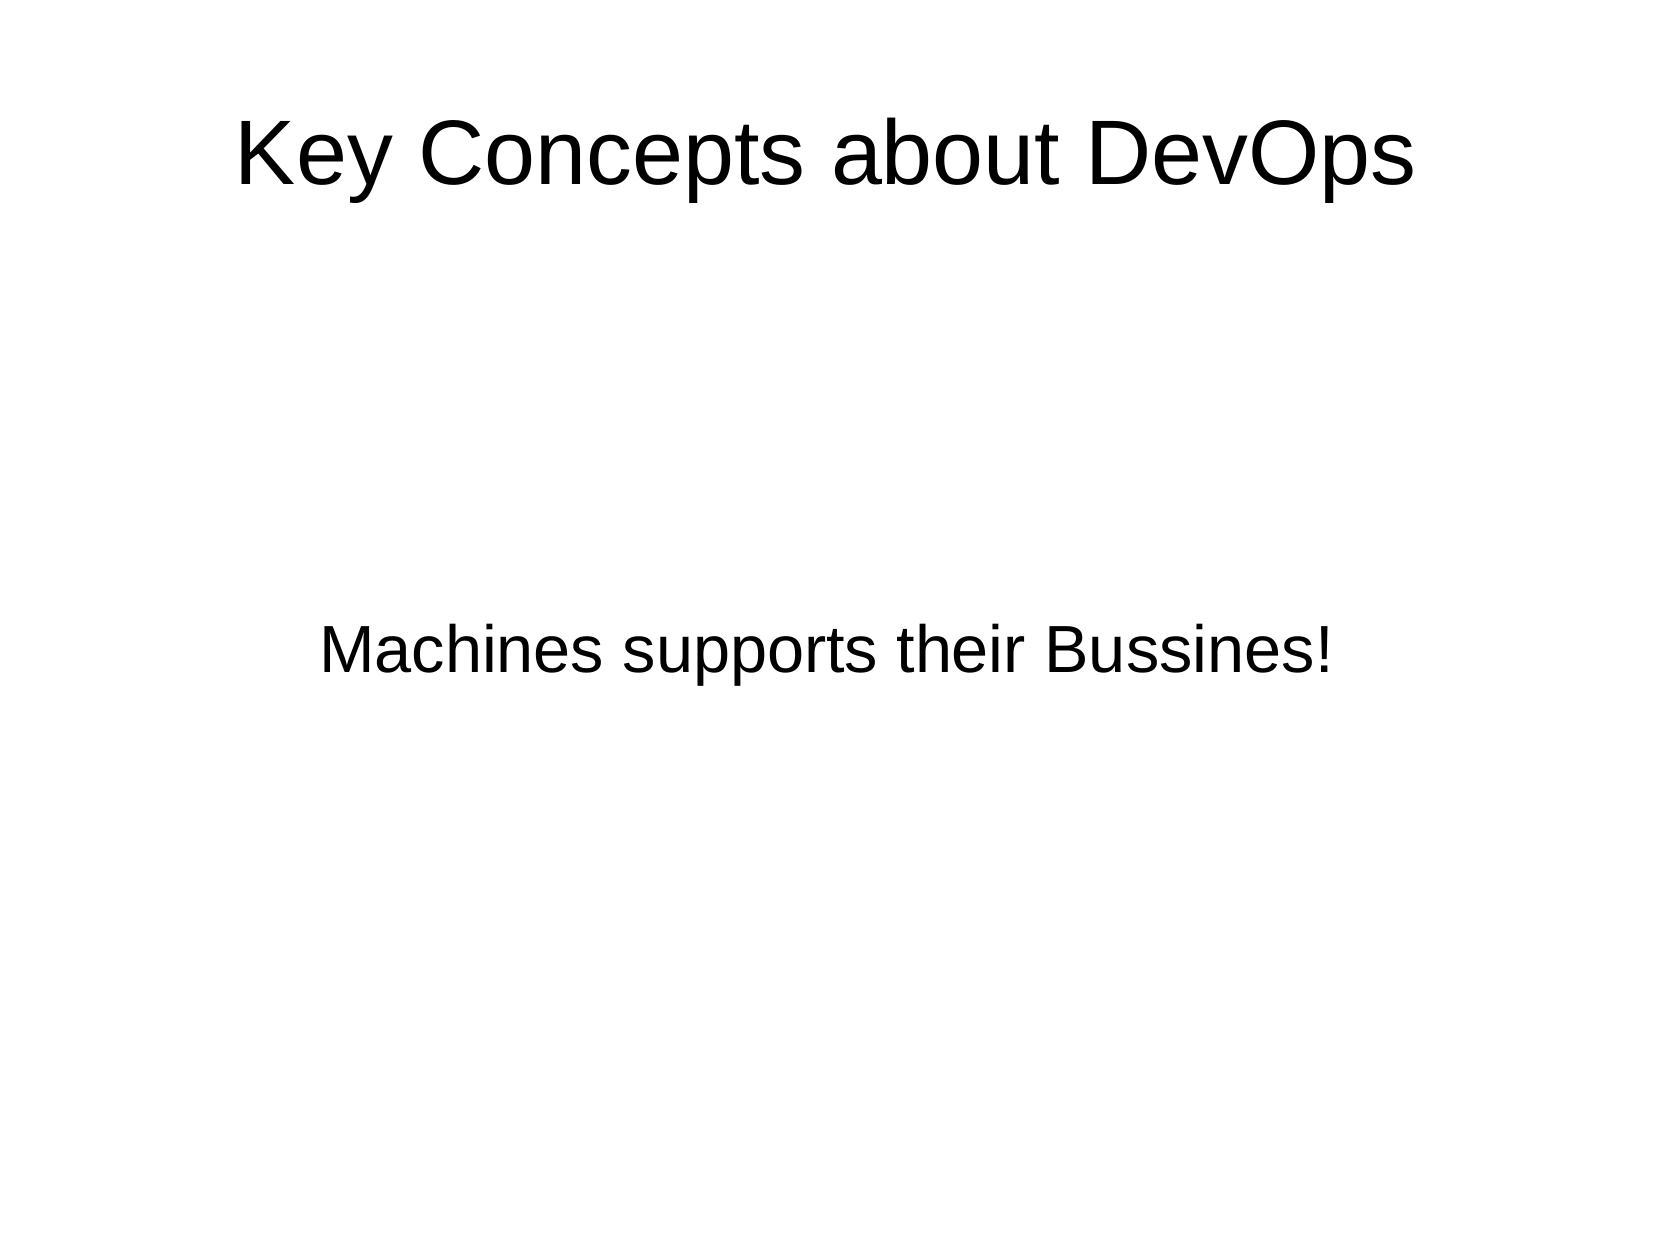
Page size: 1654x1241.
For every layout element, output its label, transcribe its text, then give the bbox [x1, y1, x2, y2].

subtitle Machines supports their Bussines! [82, 290, 1571, 1010]
title Key Concepts about DevOps [82, 49, 1571, 257]
